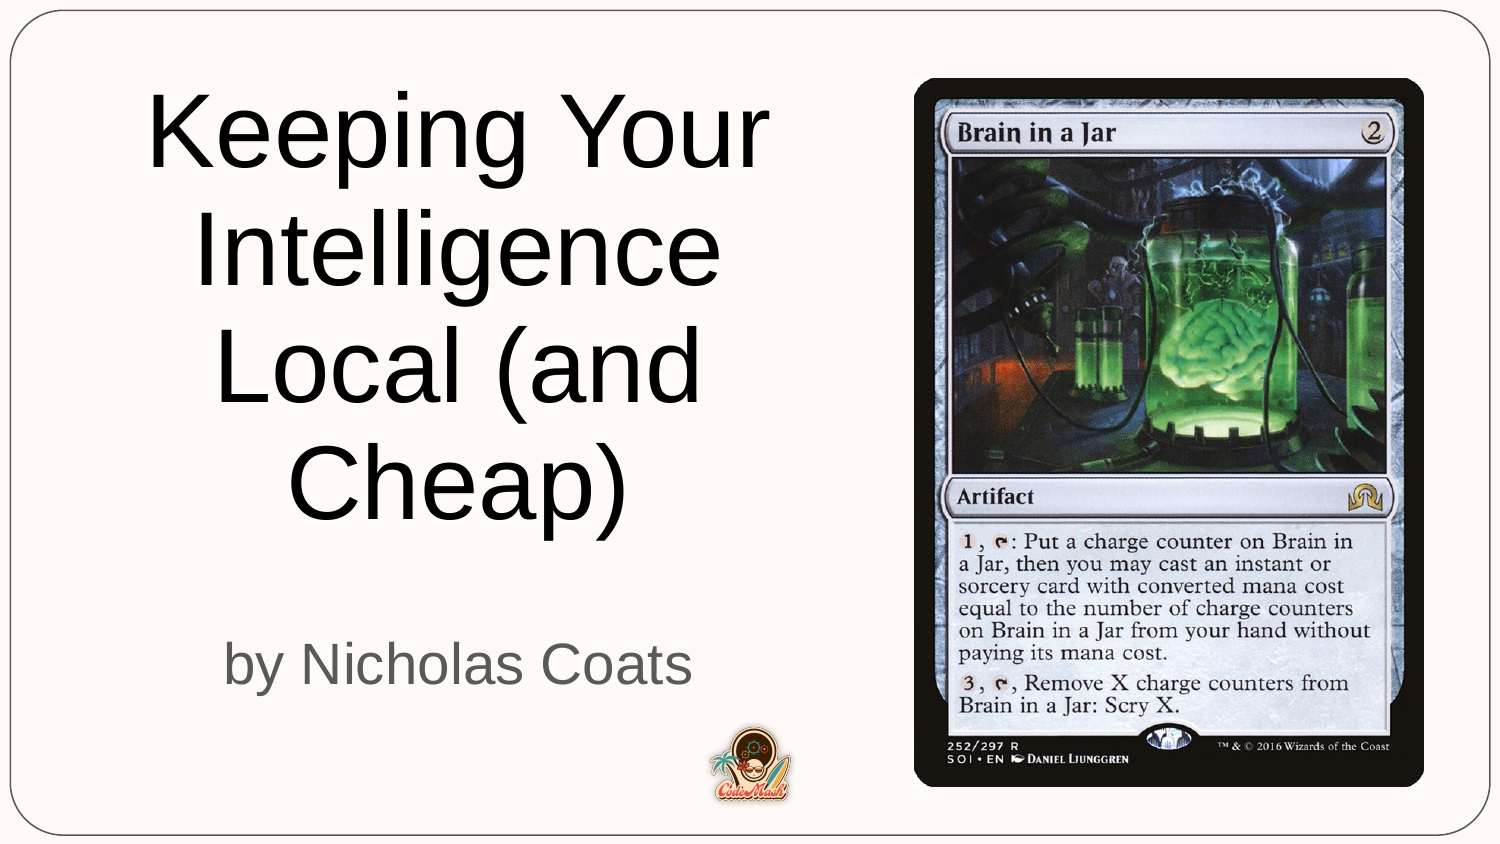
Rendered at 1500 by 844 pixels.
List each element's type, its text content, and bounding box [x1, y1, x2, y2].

title Keeping Your Intelligence Local (and Cheap) [38, 56, 879, 557]
picture [914, 78, 1424, 787]
subtitle by Nicholas Coats [93, 617, 824, 748]
picture [702, 720, 798, 808]
